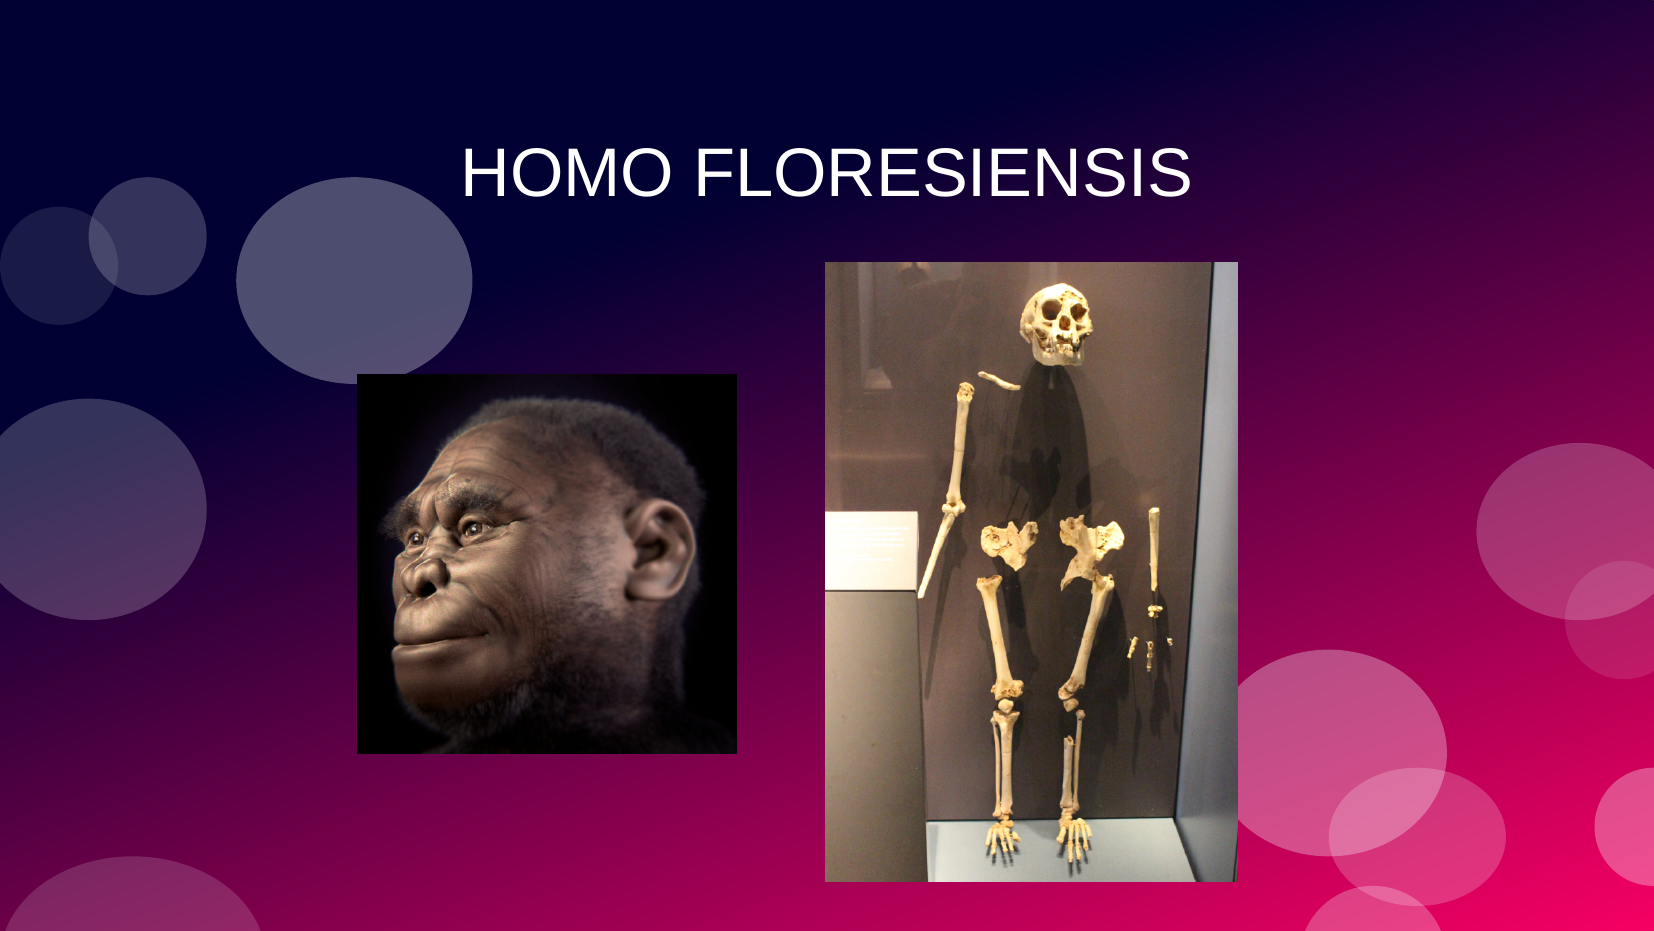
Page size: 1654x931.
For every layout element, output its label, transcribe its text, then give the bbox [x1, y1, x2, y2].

picture [825, 262, 1238, 882]
title HOMO FLORESIENSIS [82, 57, 1571, 672]
picture [357, 374, 737, 754]
